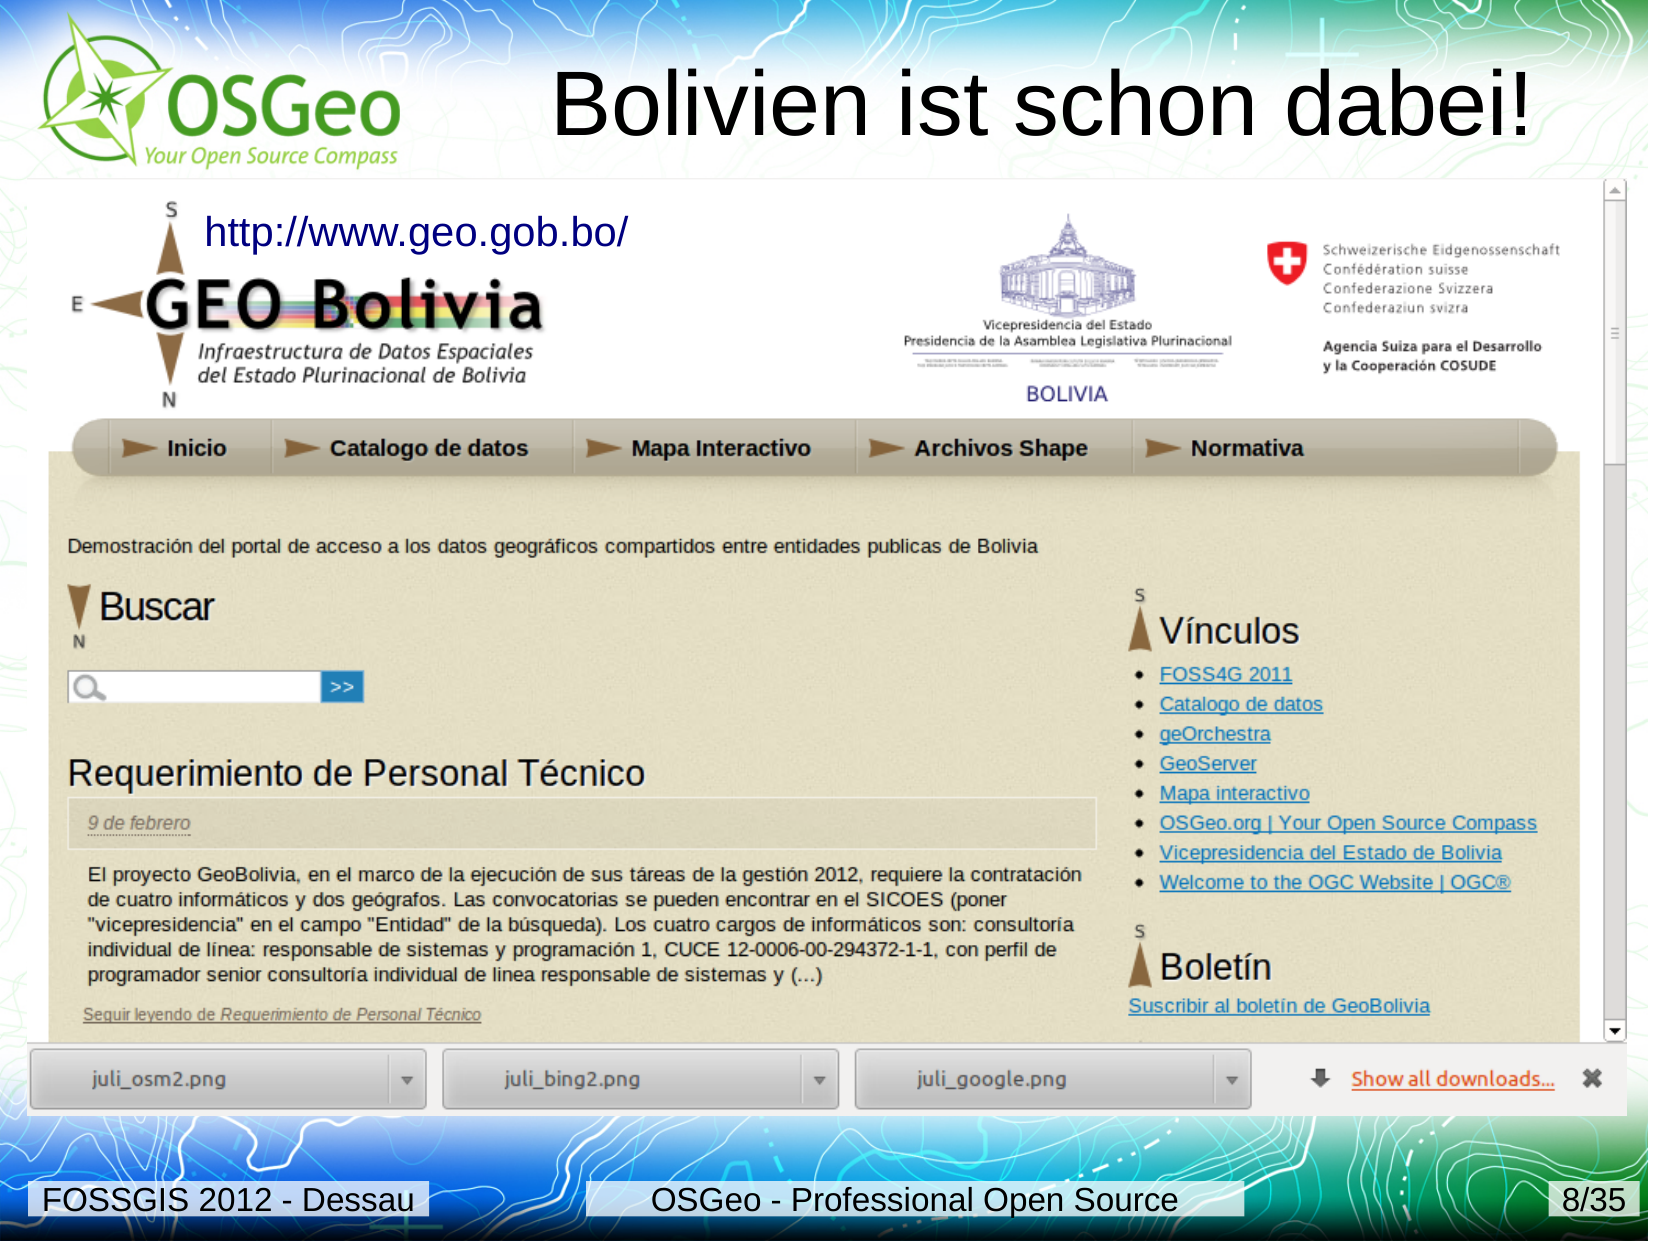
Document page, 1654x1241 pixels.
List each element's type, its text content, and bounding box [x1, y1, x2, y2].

picture [0, 0, 1648, 1241]
title Bolivien ist schon dabei! [430, 29, 1536, 178]
text_box http://www.geo.gob.bo/ [189, 201, 693, 268]
